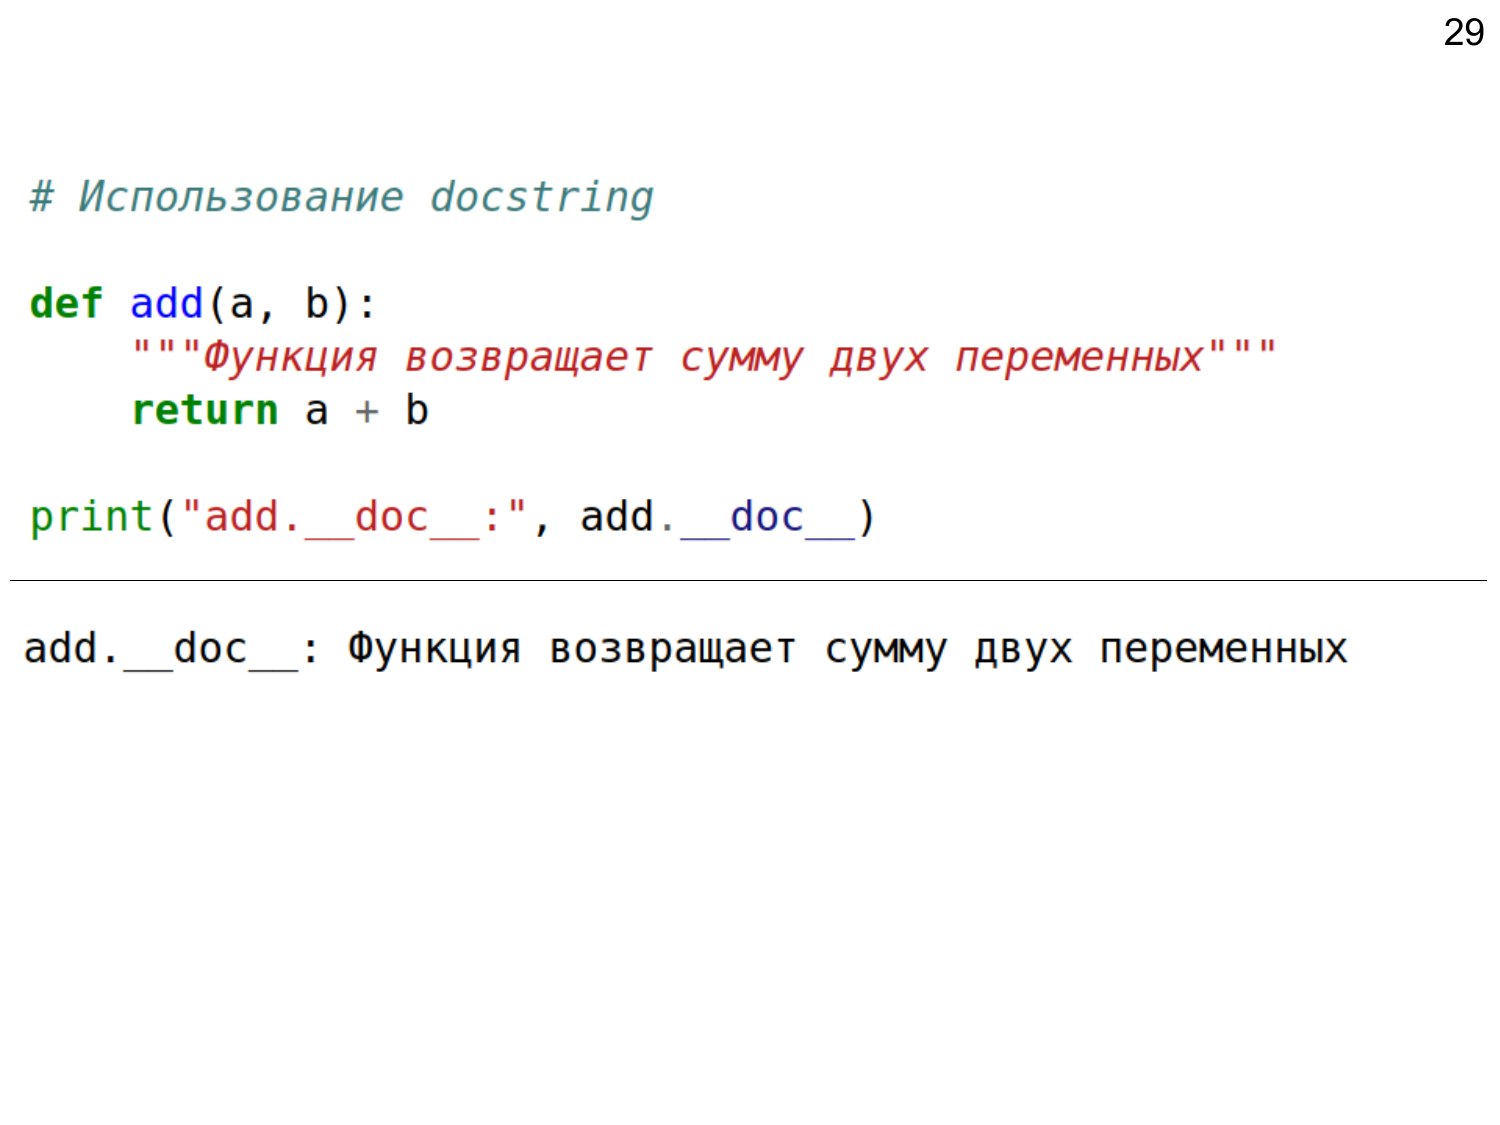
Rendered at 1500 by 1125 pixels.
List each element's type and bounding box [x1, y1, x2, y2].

picture [8, 617, 1362, 683]
picture [19, 166, 1287, 559]
